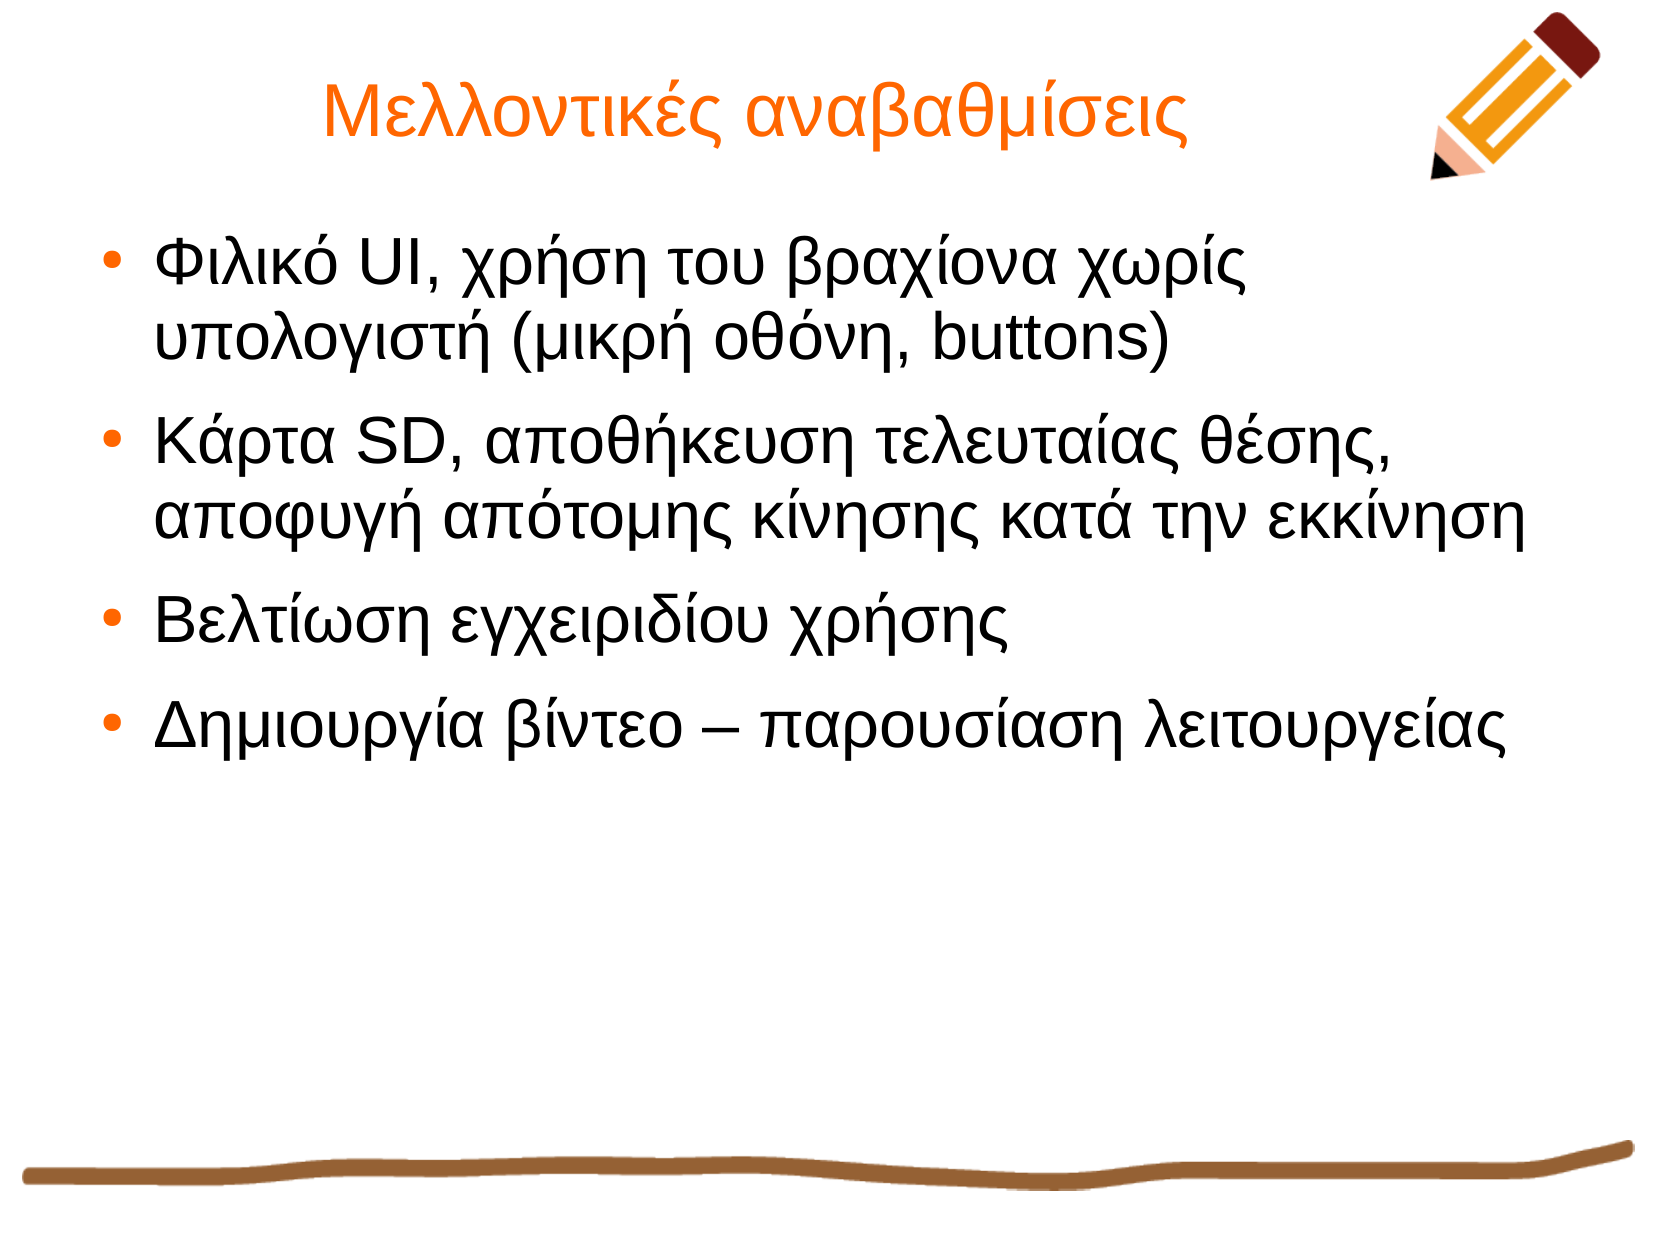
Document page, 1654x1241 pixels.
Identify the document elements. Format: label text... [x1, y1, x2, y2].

picture [1430, 12, 1601, 181]
list Φιλικό UI, χρήση του βραχίονα χωρίς υπολογιστή (μικρή οθόνη, buttons) Κάρτα SD, αποθήκευση τελευταίας θέσης, αποφυγή απότομης κίνησης κατά την εκκίνηση Βελτίωση εγχειριδίου χρήσης Δημιουργία βίντεο – παρουσίαση λειτουργείας [82, 224, 1595, 1122]
title Μελλοντικές αναβαθμίσεις [82, 49, 1430, 172]
picture [22, 1140, 1635, 1191]
